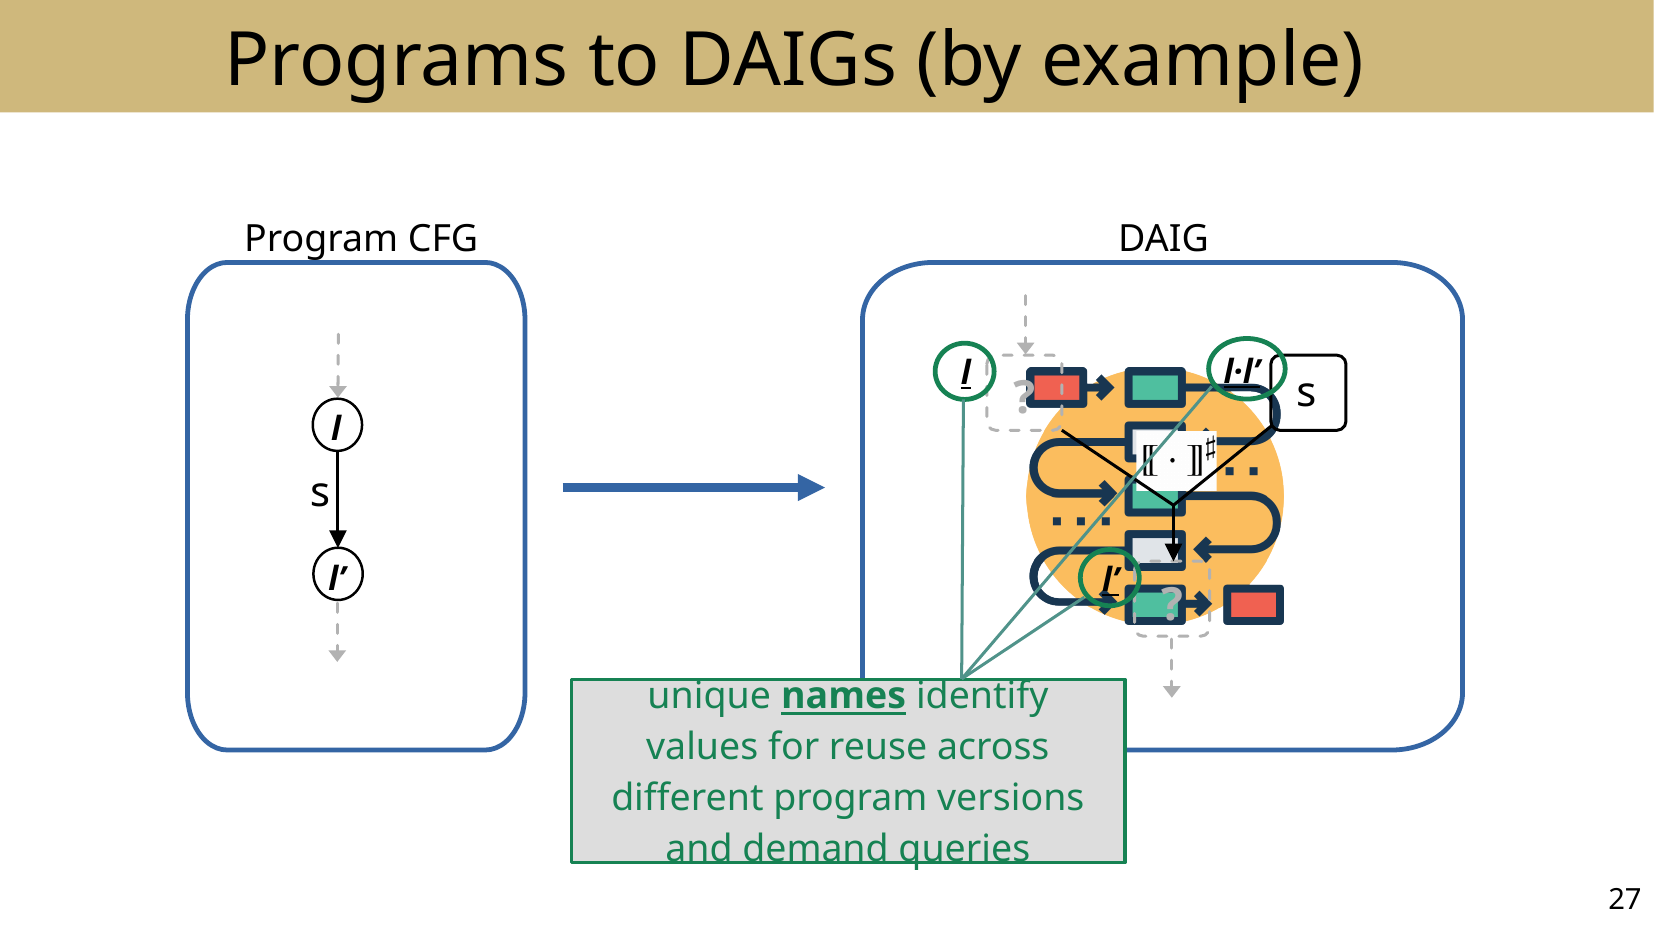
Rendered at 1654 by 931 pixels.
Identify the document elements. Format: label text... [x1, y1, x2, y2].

text_box s [1293, 361, 1319, 417]
text_box Program CFG [244, 211, 533, 261]
text_box l’ [1102, 555, 1124, 601]
picture [1083, 552, 1120, 603]
text_box DAIG [1118, 211, 1283, 261]
picture [1273, 367, 1282, 386]
text_box unique names identify values for reuse across different program versions and demand queries [571, 679, 1126, 863]
text_box s [307, 461, 333, 517]
picture [1273, 384, 1284, 428]
text_box ? [1013, 365, 1039, 427]
picture [1026, 367, 1210, 600]
text_box ? [1160, 570, 1186, 633]
picture [1124, 557, 1136, 598]
text_box l’ [328, 554, 351, 600]
title Programs to DAIGs (by example) [0, 0, 1576, 113]
text_box l [960, 348, 971, 394]
picture [1212, 367, 1223, 388]
picture [1026, 429, 1284, 625]
picture [1137, 388, 1269, 502]
text_box l [331, 404, 341, 450]
text_box l·l’ [1223, 347, 1266, 393]
